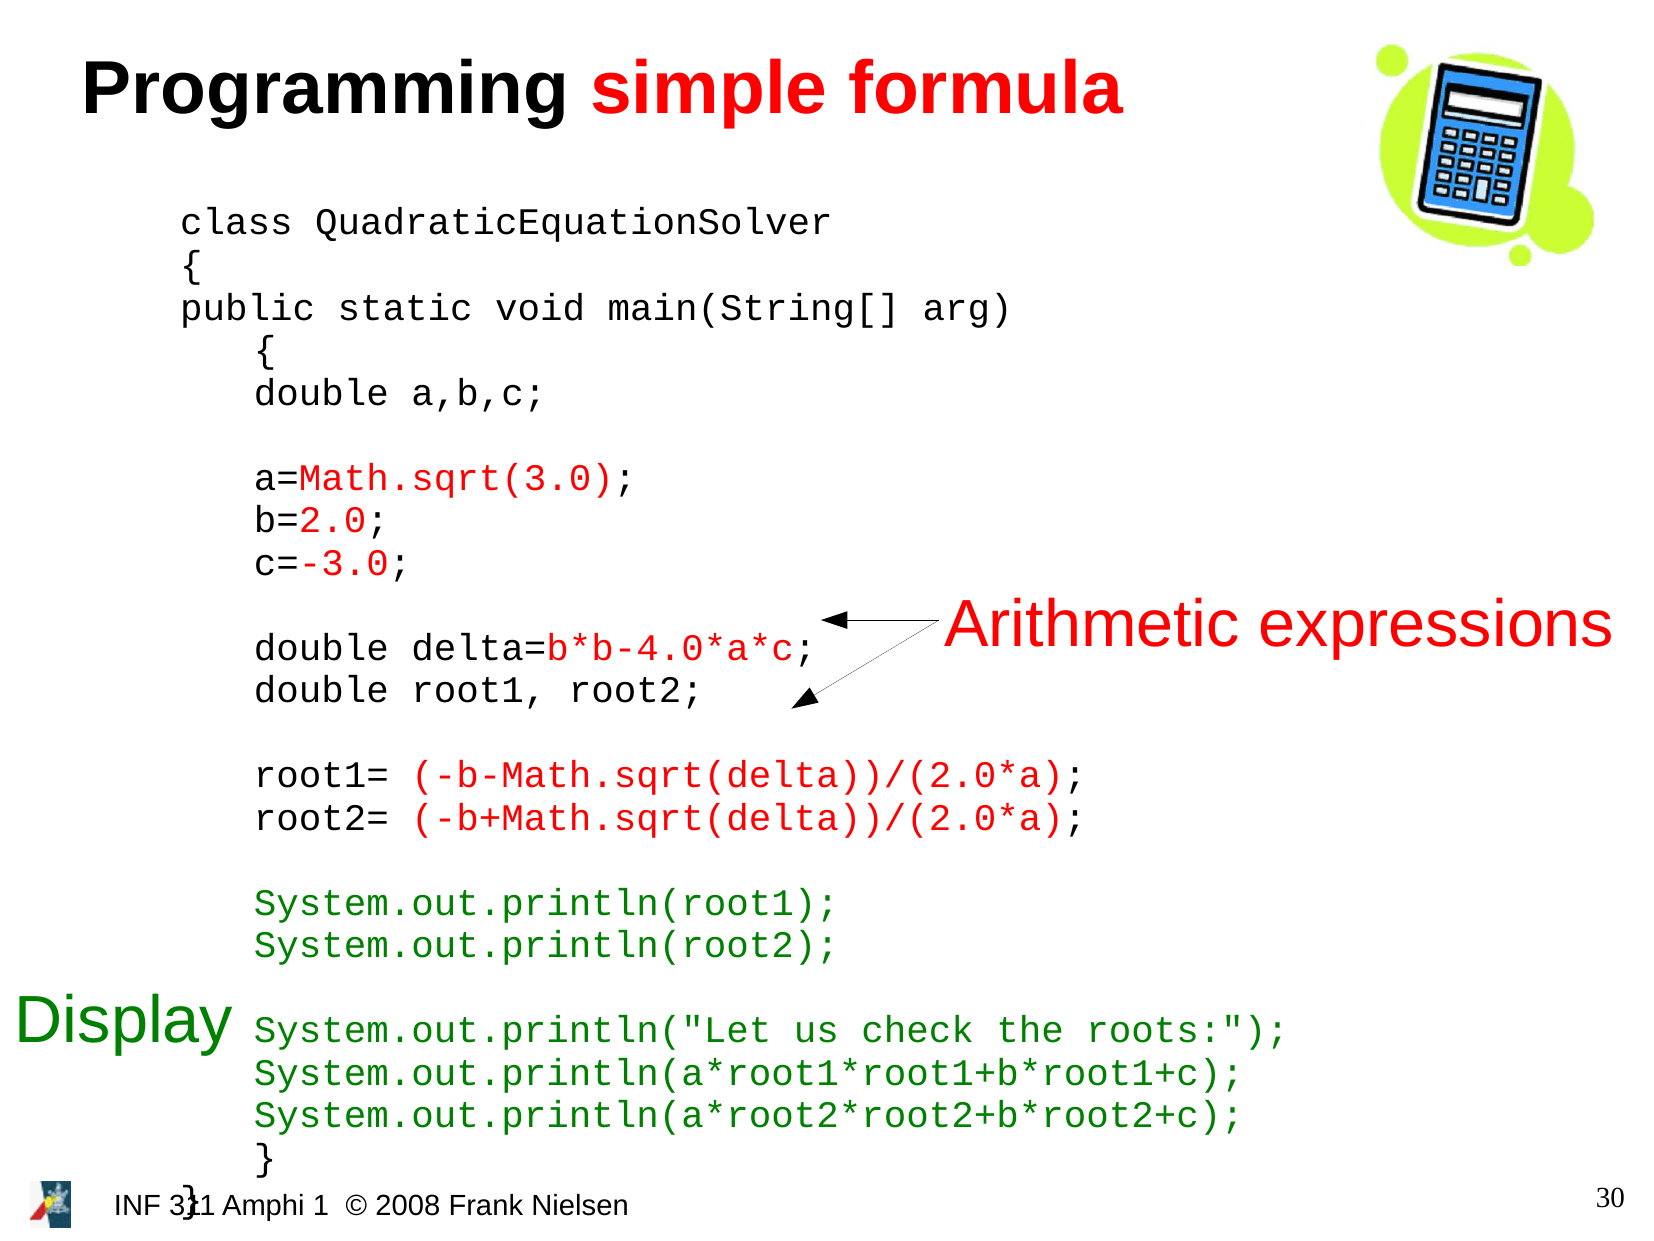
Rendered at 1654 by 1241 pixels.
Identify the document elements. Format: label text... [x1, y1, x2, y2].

text_box class QuadraticEquationSolver { public static void main(String[] arg) { double a,b,c; a=Math.sqrt(3.0); b=2.0; c=-3.0; double delta=b*b-4.0*a*c; double root1, root2; root1= (-b-Math.sqrt(delta))/(2.0*a); root2= (-b+Math.sqrt(delta))/(2.0*a); System.out.println(root1); System.out.println(root2); System.out.println("Let us check the roots:"); System.out.println(a*root1*root1+b*root1+c); System.out.println(a*root2*root2+b*root2+c); } } [165, 207, 1312, 1176]
text_box [236, 731, 266, 797]
picture [29, 1181, 71, 1228]
text_box Arithmetic expressions [929, 578, 1630, 669]
text_box Programming simple formula [67, 38, 1595, 207]
text_box Display [0, 974, 249, 1064]
picture [1373, 44, 1595, 266]
